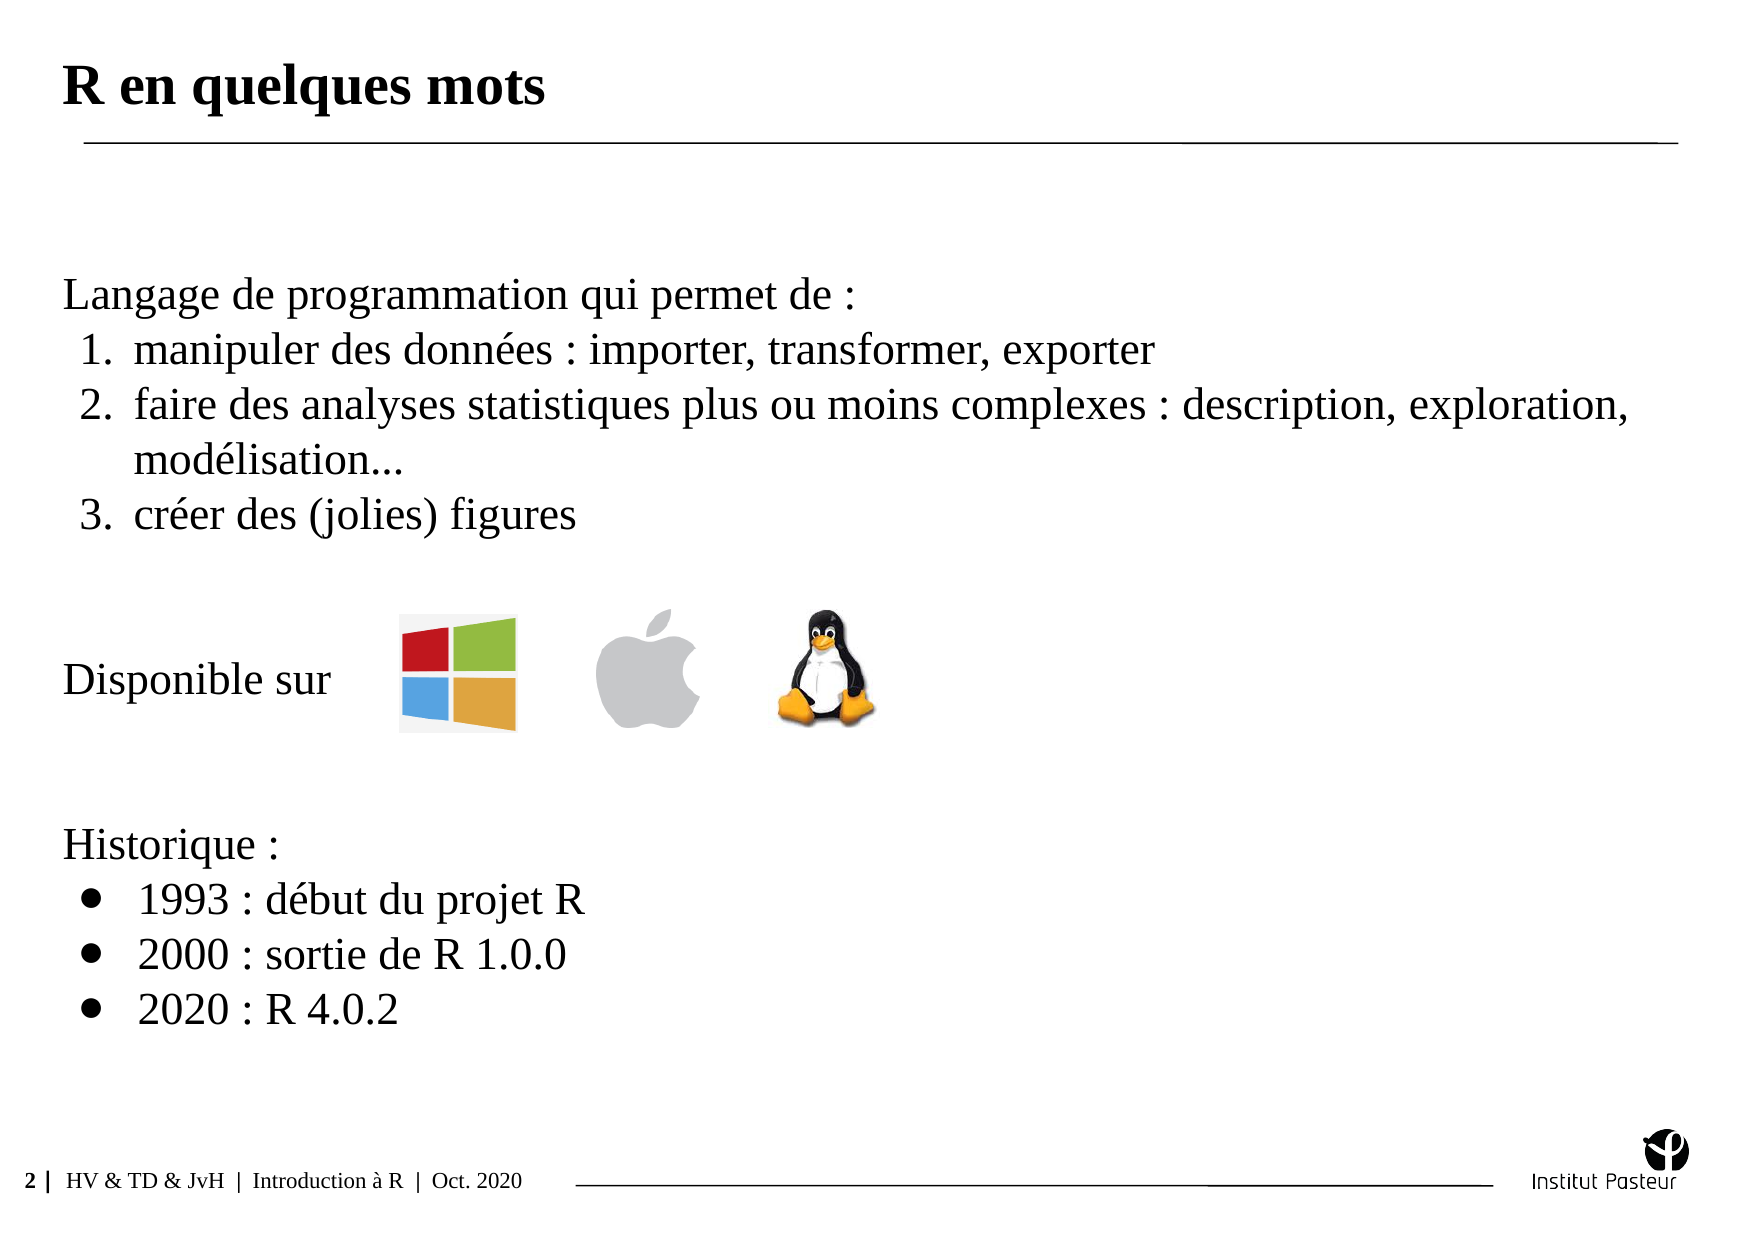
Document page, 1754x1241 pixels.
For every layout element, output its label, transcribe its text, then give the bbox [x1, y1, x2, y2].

picture [768, 609, 887, 728]
text_box R en quelques mots [62, 2, 1692, 160]
text_box Langage de programmation qui permet de : manipuler des données : importer, transformer, exporter faire des analyses statistiques plus ou moins complexes : description, exploration, modélisation... créer des (jolies) figures Disponible sur Historique : 1993 : début du projet R 2000 : sortie de R 1.0.0 2020 : R 4.0.2 [62, 263, 1692, 1152]
picture [399, 614, 518, 733]
picture [1533, 1152, 1689, 1189]
picture [588, 609, 707, 728]
